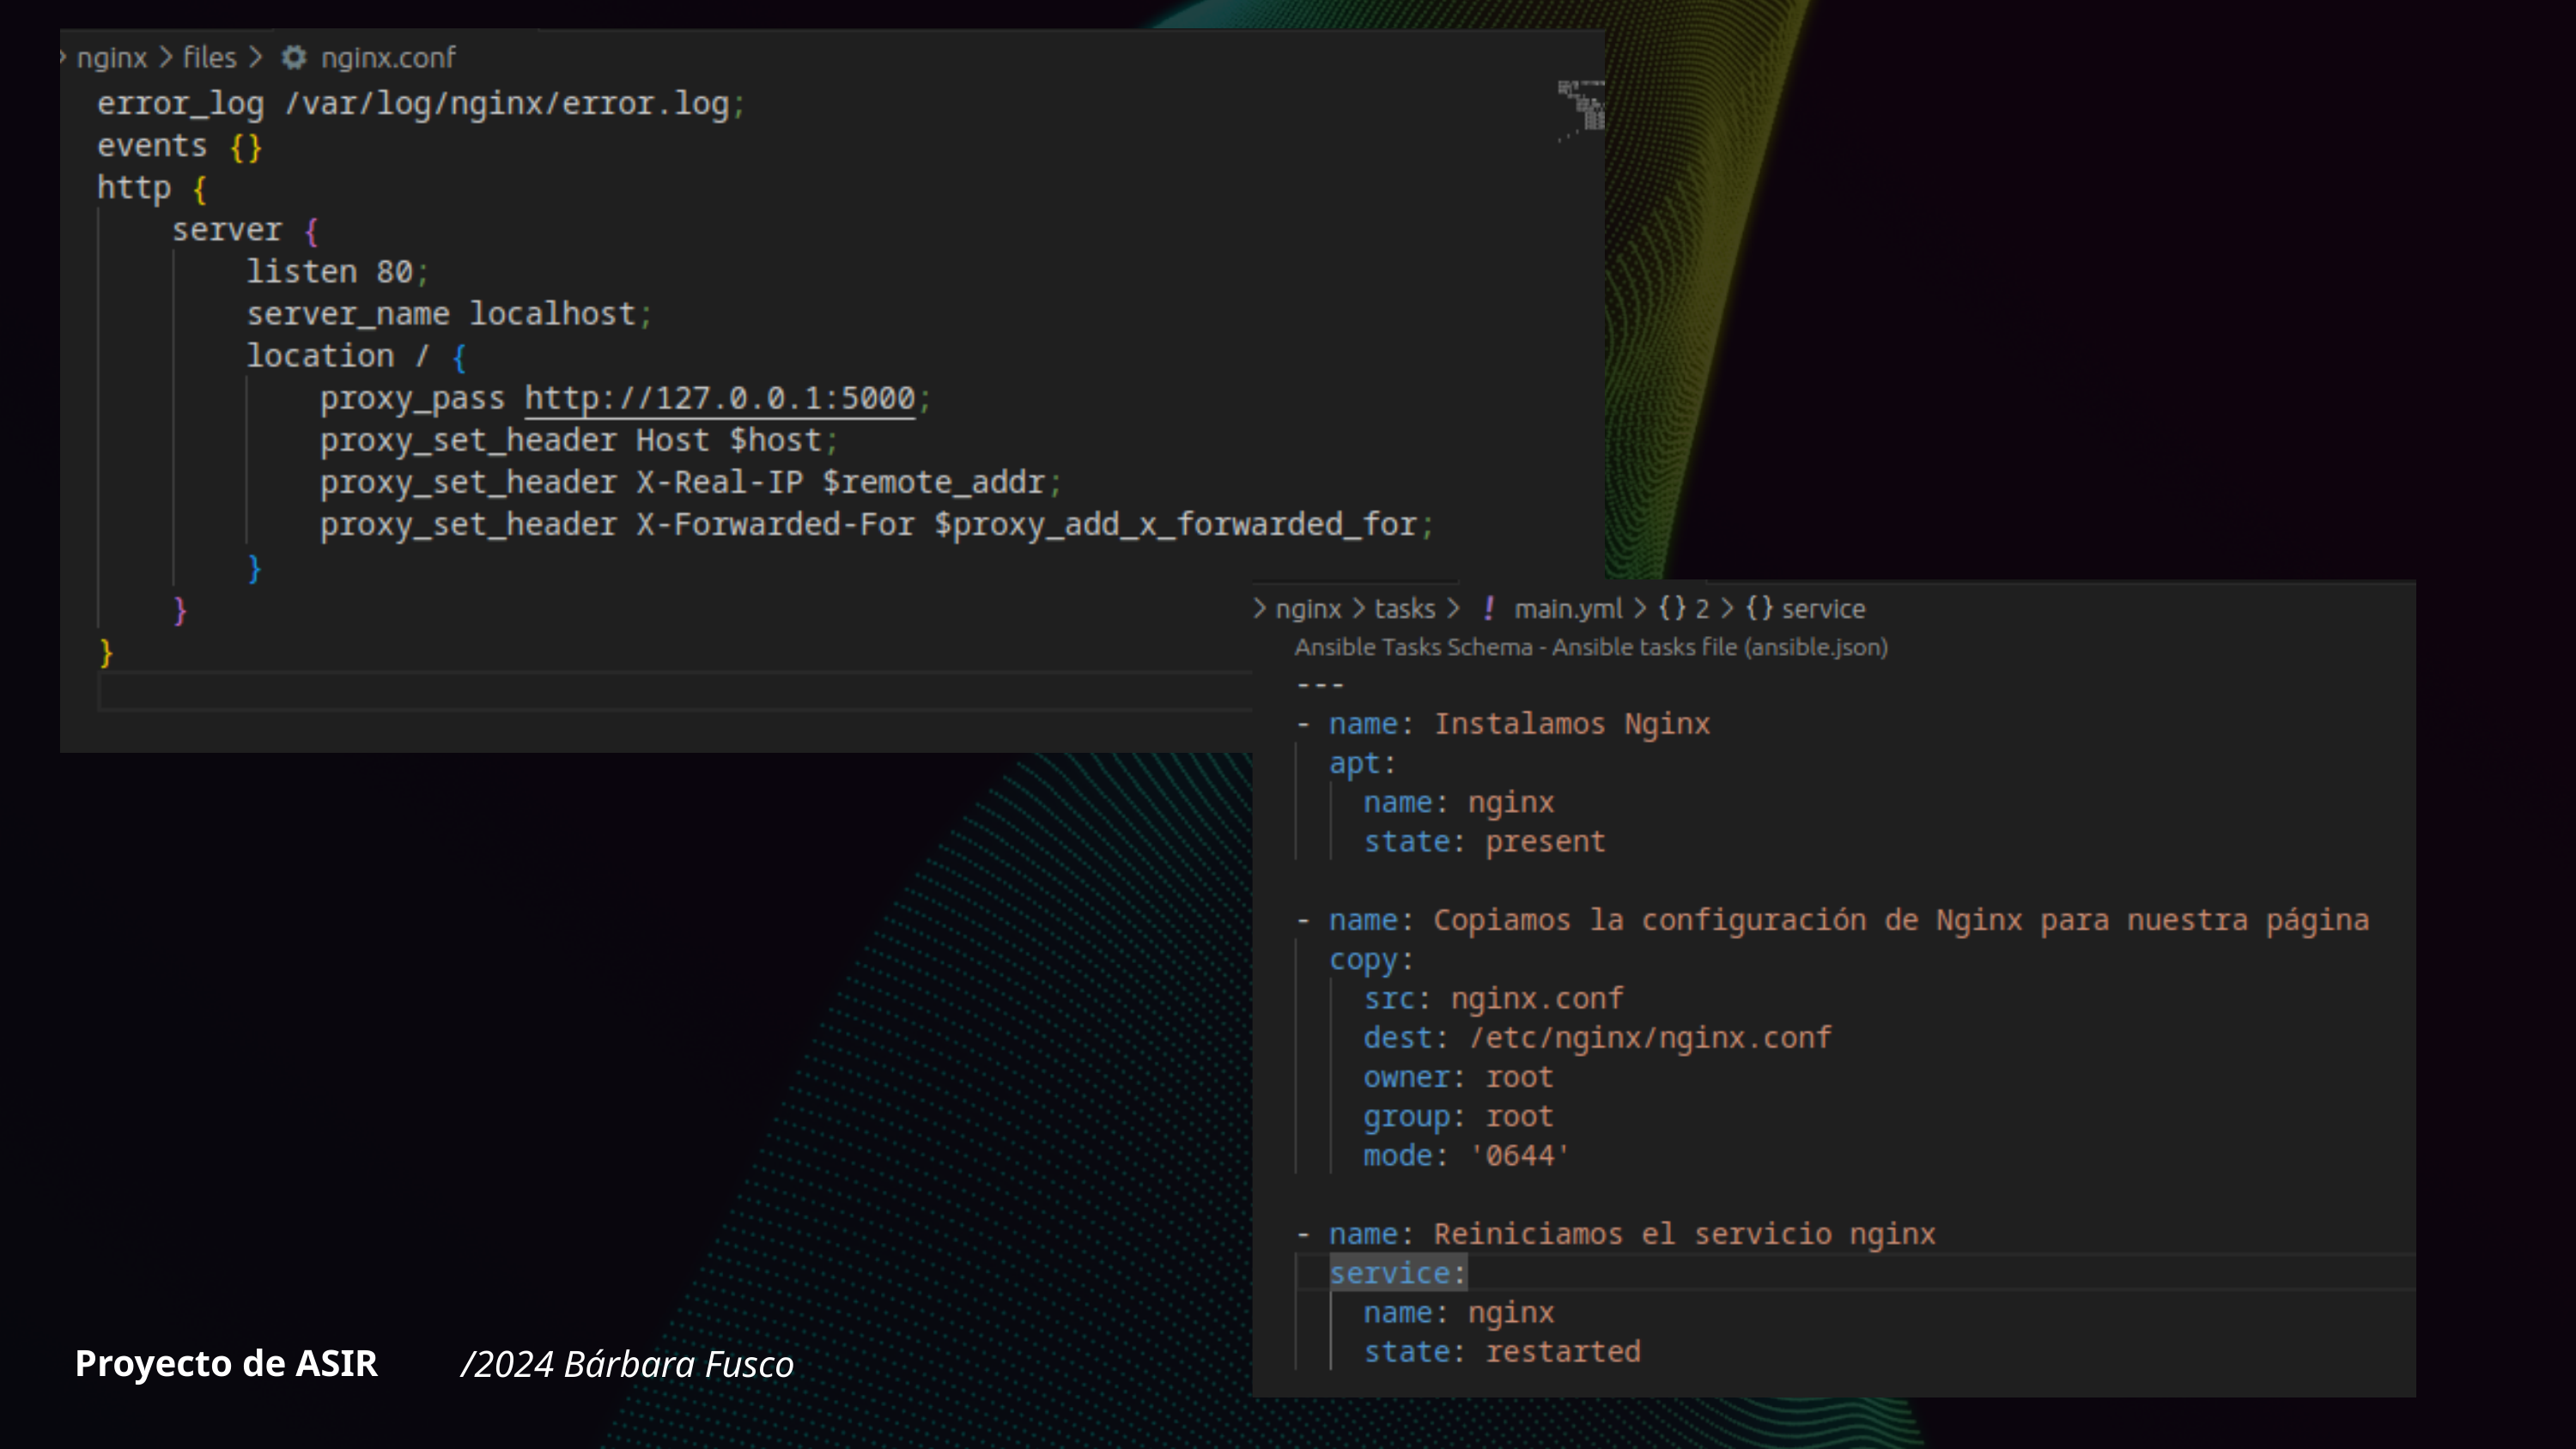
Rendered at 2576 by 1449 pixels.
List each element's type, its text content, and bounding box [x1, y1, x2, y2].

text_box Proyecto de ASIR [74, 1344, 461, 1385]
text_box [0, 0, 2576, 1449]
text_box /2024 Bárbara Fusco [461, 1344, 1030, 1385]
